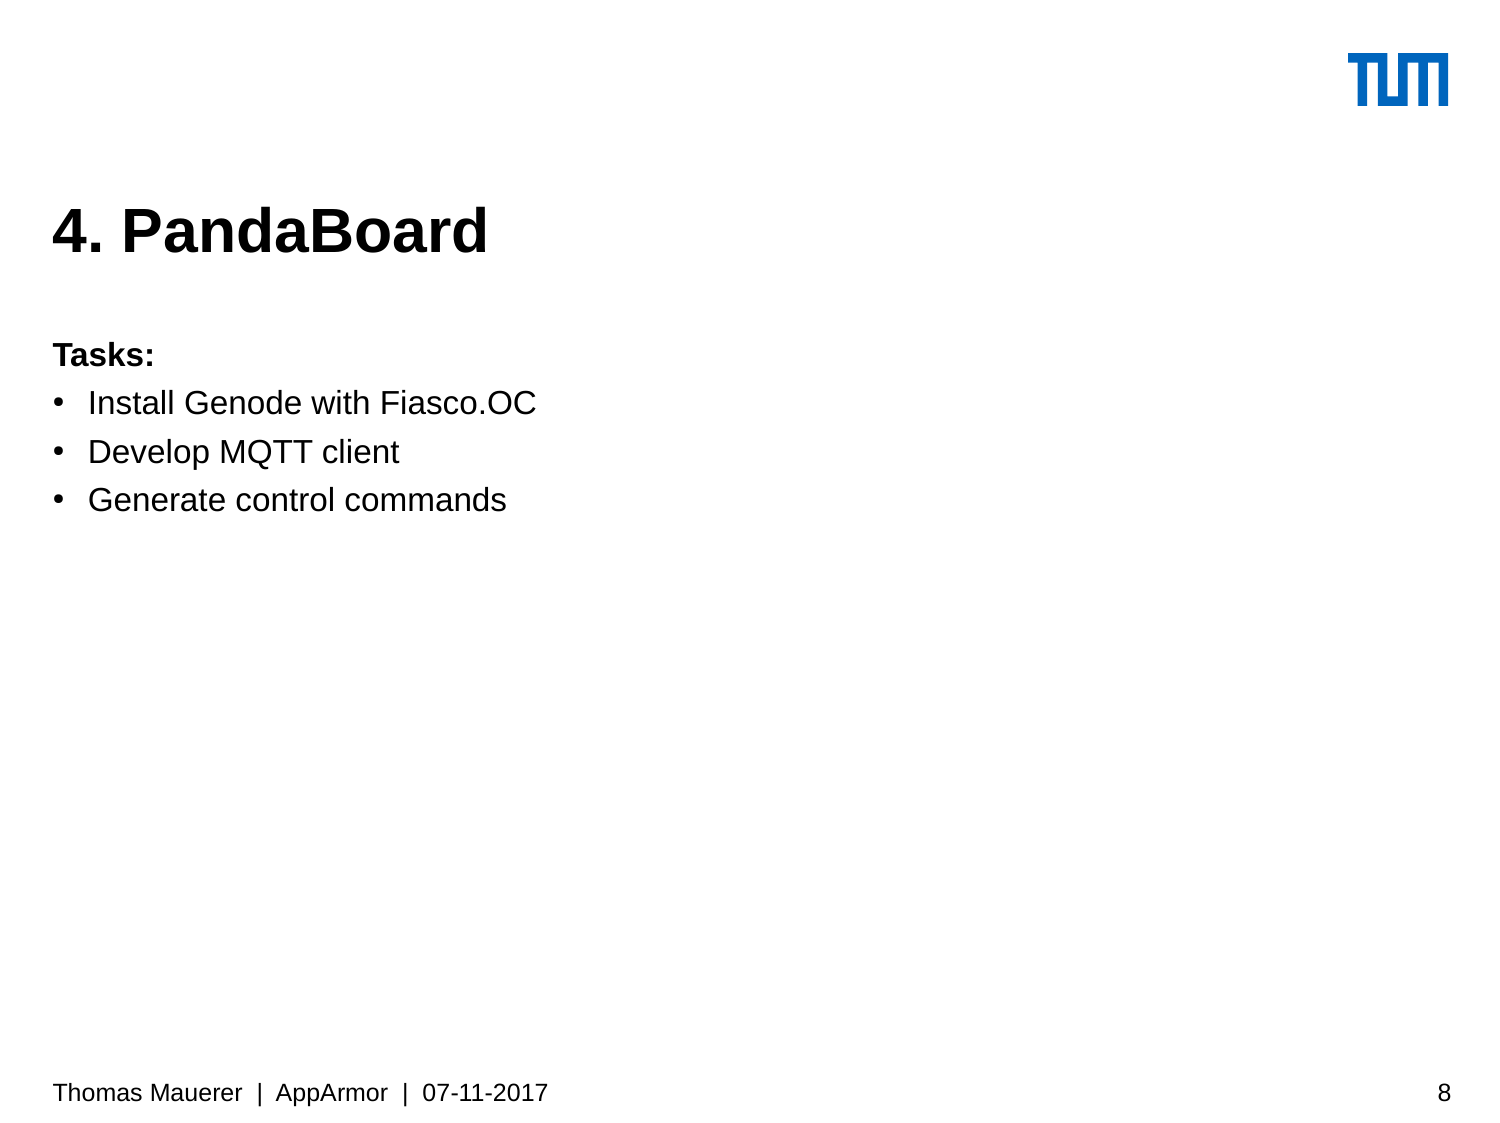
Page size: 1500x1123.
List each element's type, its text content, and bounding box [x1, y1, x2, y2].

list Tasks: Install Genode with Fiasco.OC Develop MQTT client Generate control commands [52, 330, 1453, 514]
title 4. PandaBoard [52, 195, 1453, 266]
